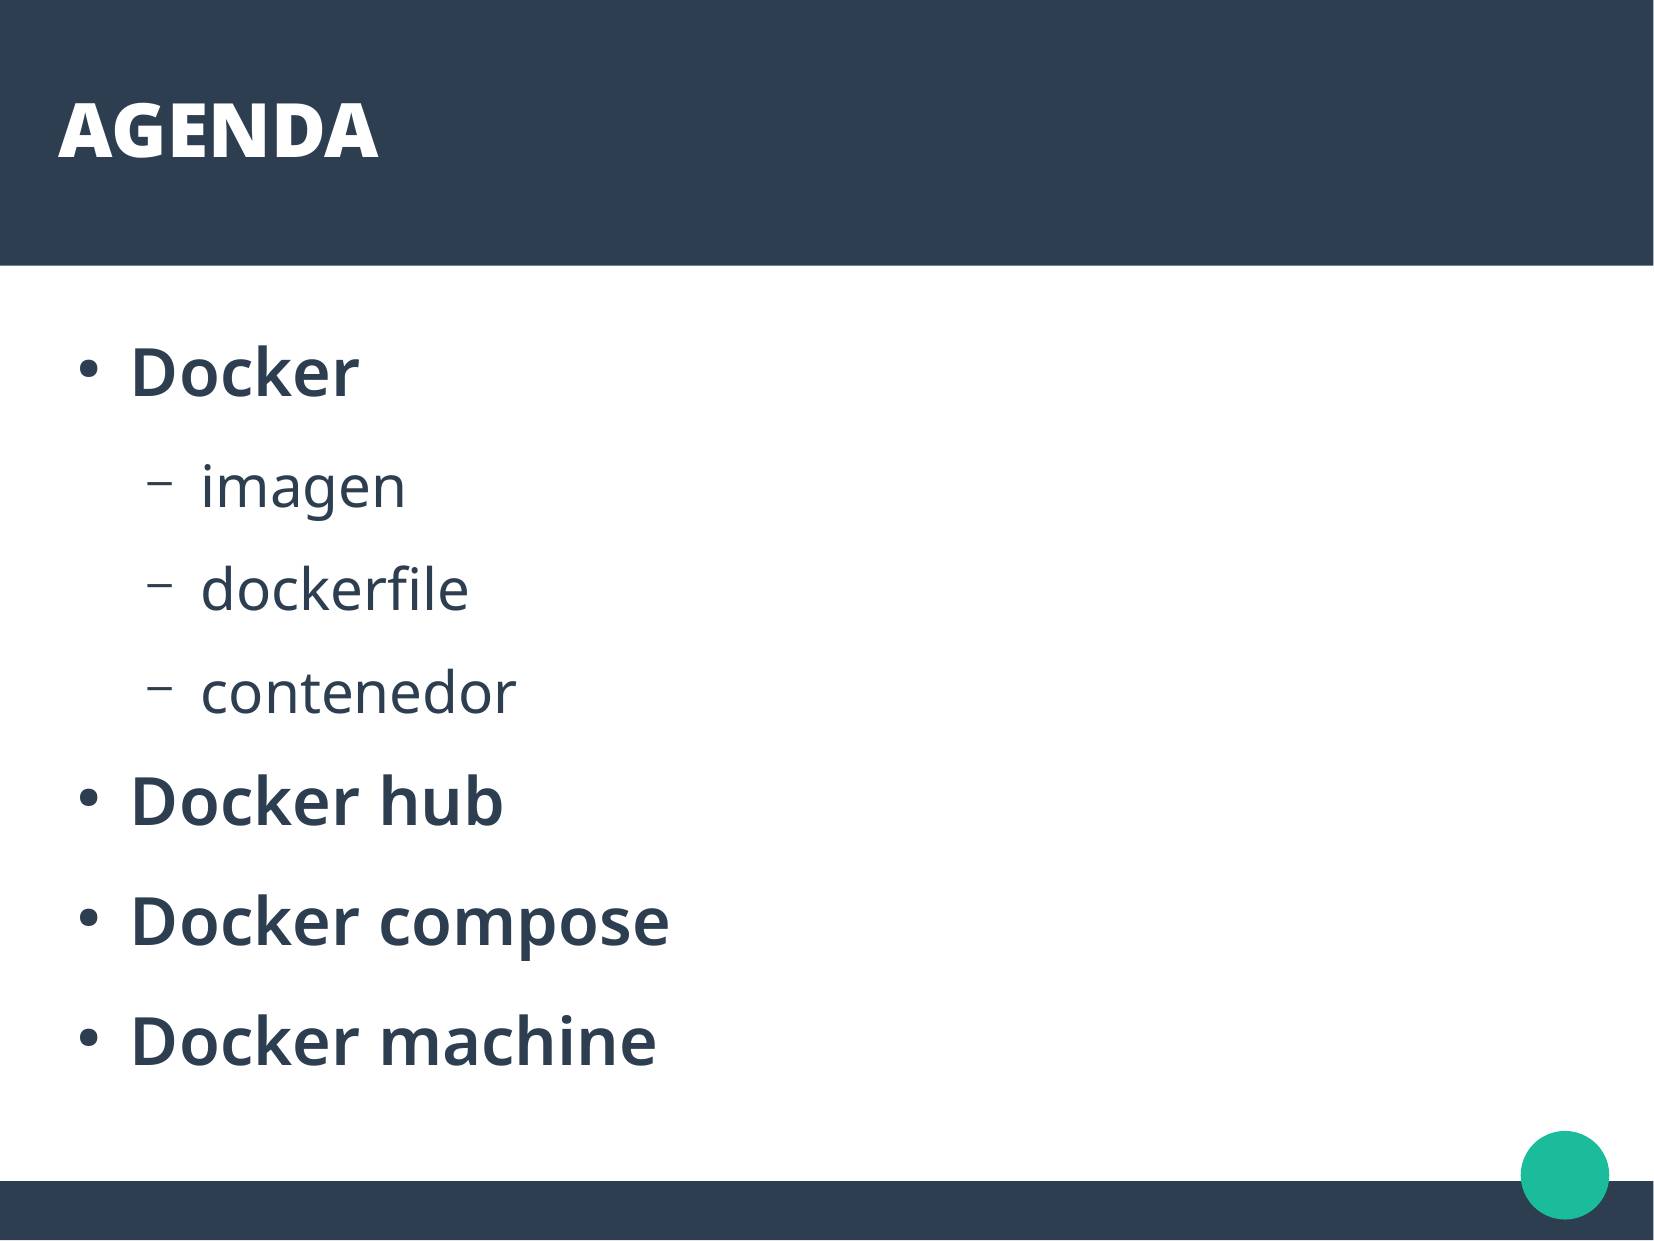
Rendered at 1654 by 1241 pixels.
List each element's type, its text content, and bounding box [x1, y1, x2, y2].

title AGENDA [59, 49, 1595, 207]
list Docker imagen dockerfile contenedor Docker hub Docker compose Docker machine [59, 324, 1595, 1152]
